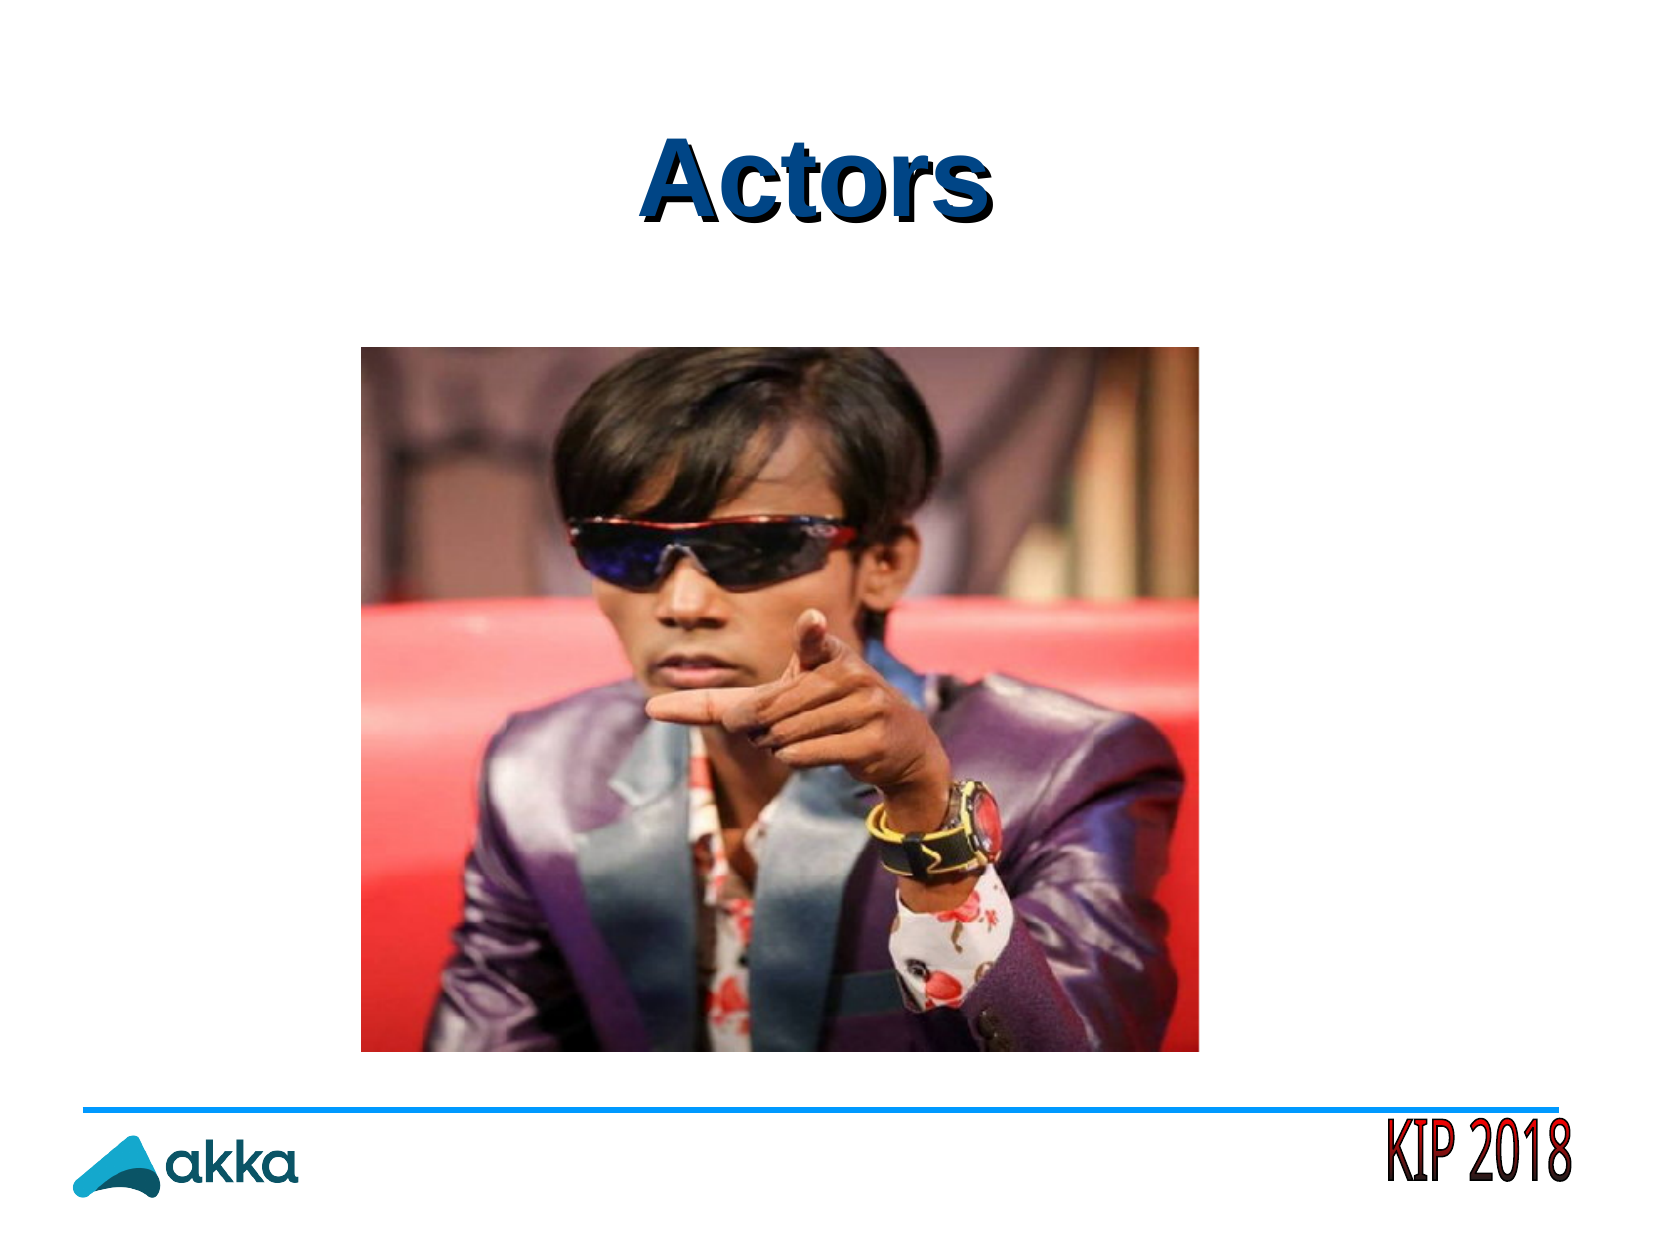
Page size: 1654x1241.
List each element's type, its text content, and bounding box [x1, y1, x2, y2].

picture [61, 1116, 306, 1217]
text_box Actors [437, 115, 1192, 241]
picture [361, 347, 1201, 1052]
